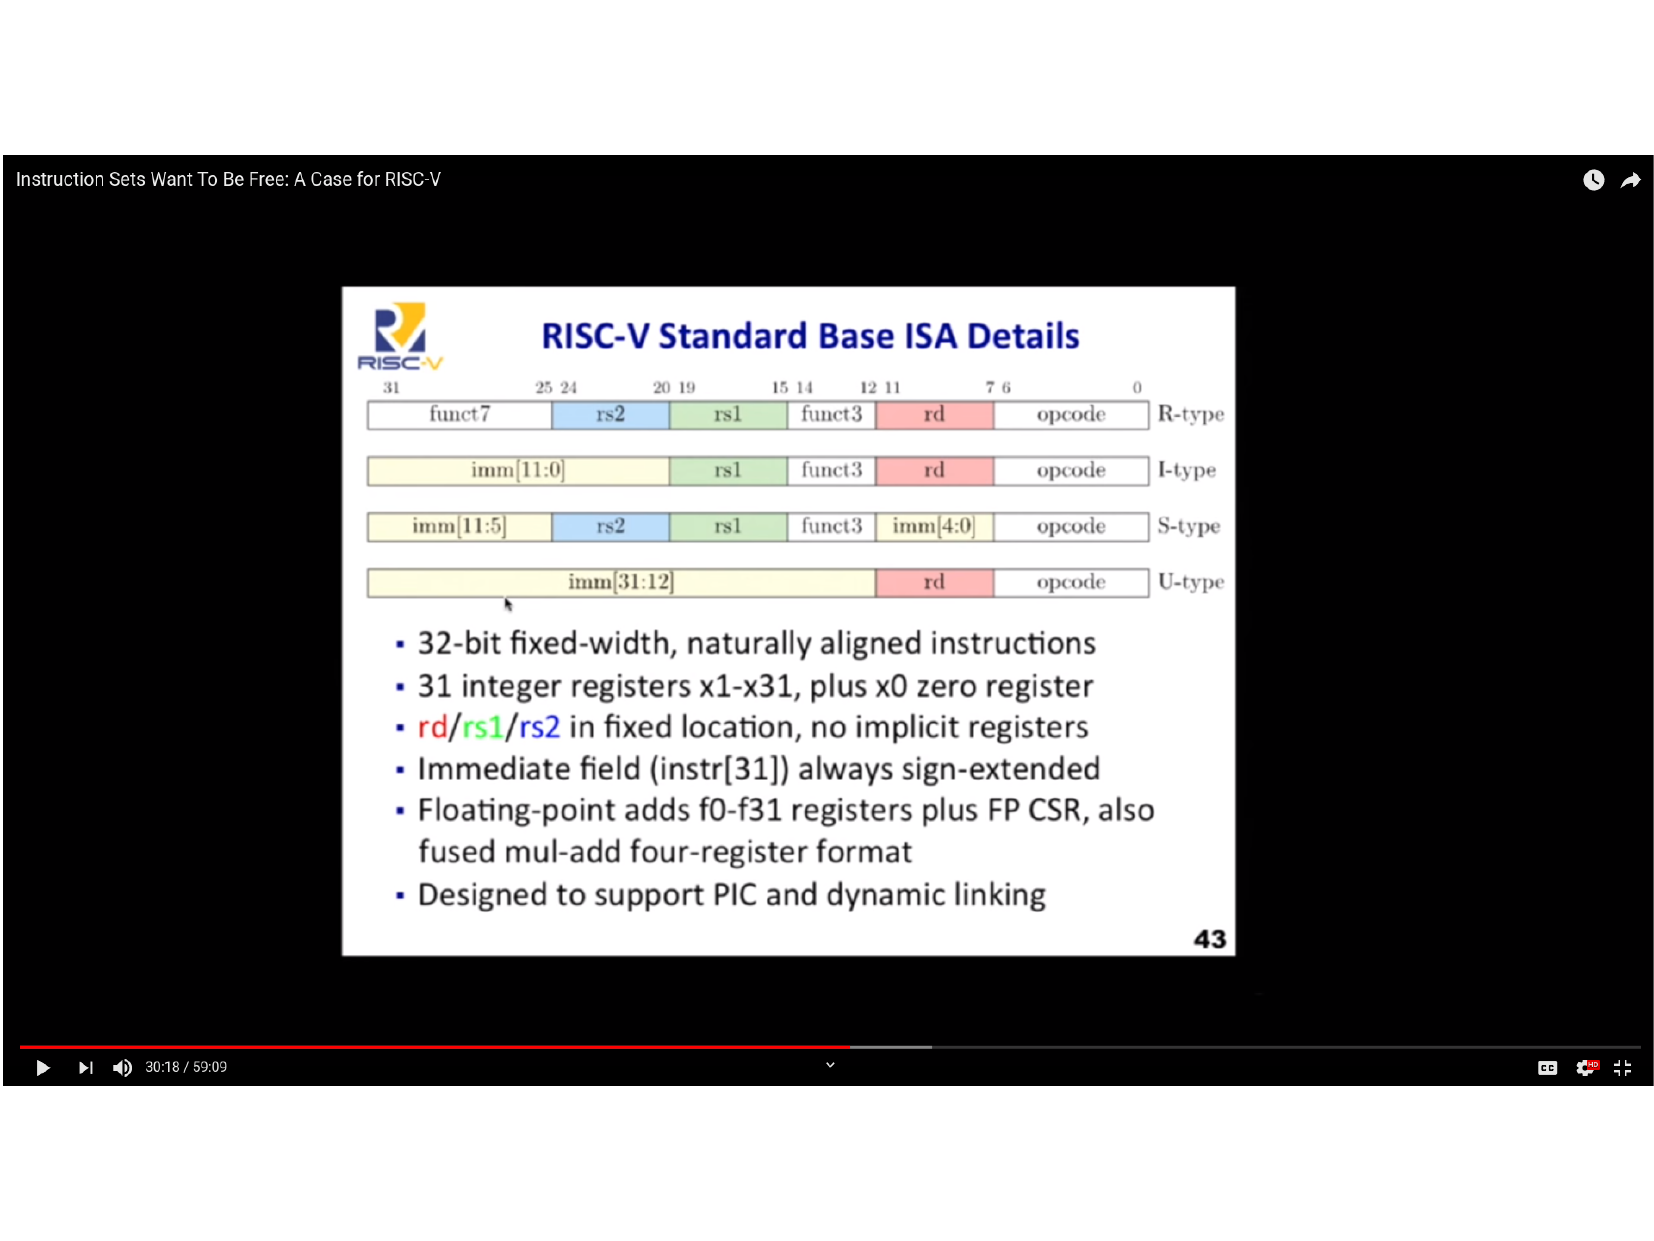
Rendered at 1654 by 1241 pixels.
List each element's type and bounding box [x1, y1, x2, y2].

picture [3, 155, 1654, 1087]
